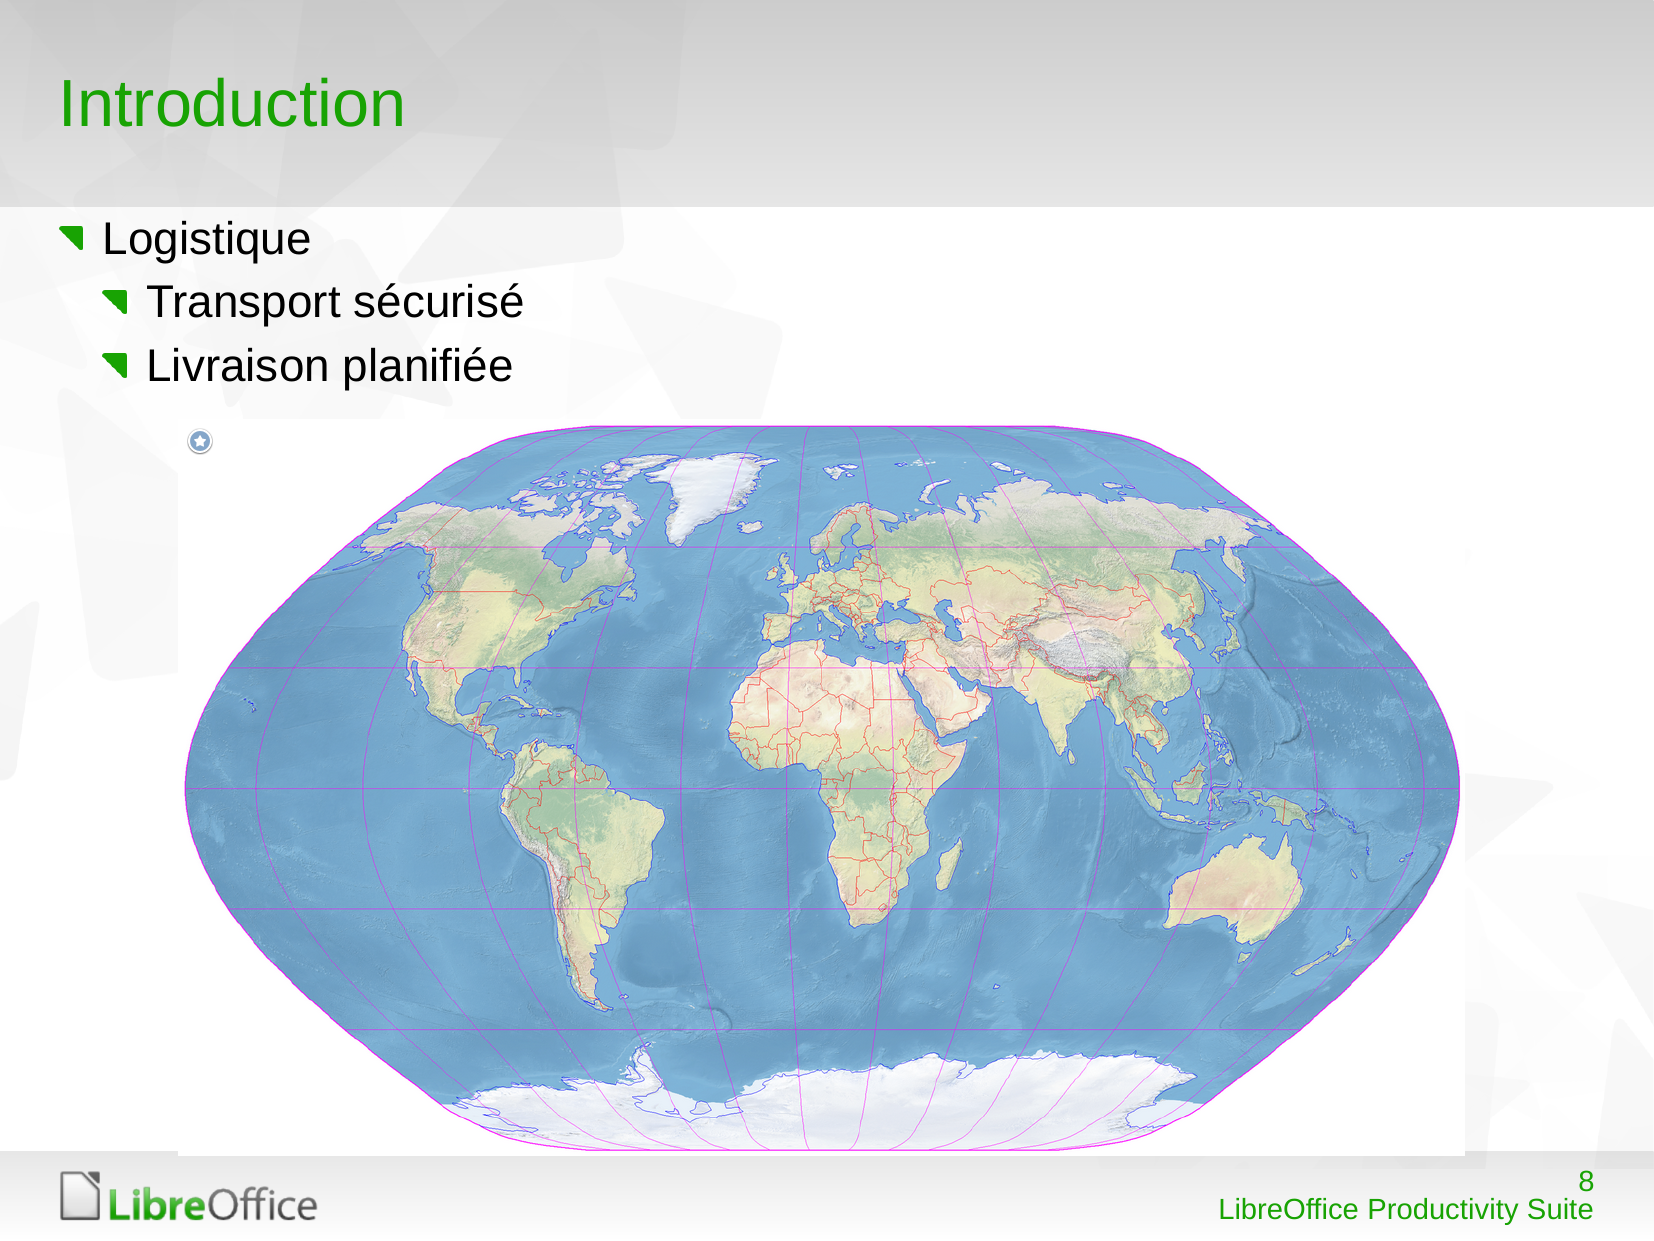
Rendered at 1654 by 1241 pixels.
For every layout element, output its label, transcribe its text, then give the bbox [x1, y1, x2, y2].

list Logistique Transport sécurisé Livraison planifiée [59, 212, 650, 479]
picture [0, 0, 1654, 1240]
title Introduction [59, 29, 1595, 178]
